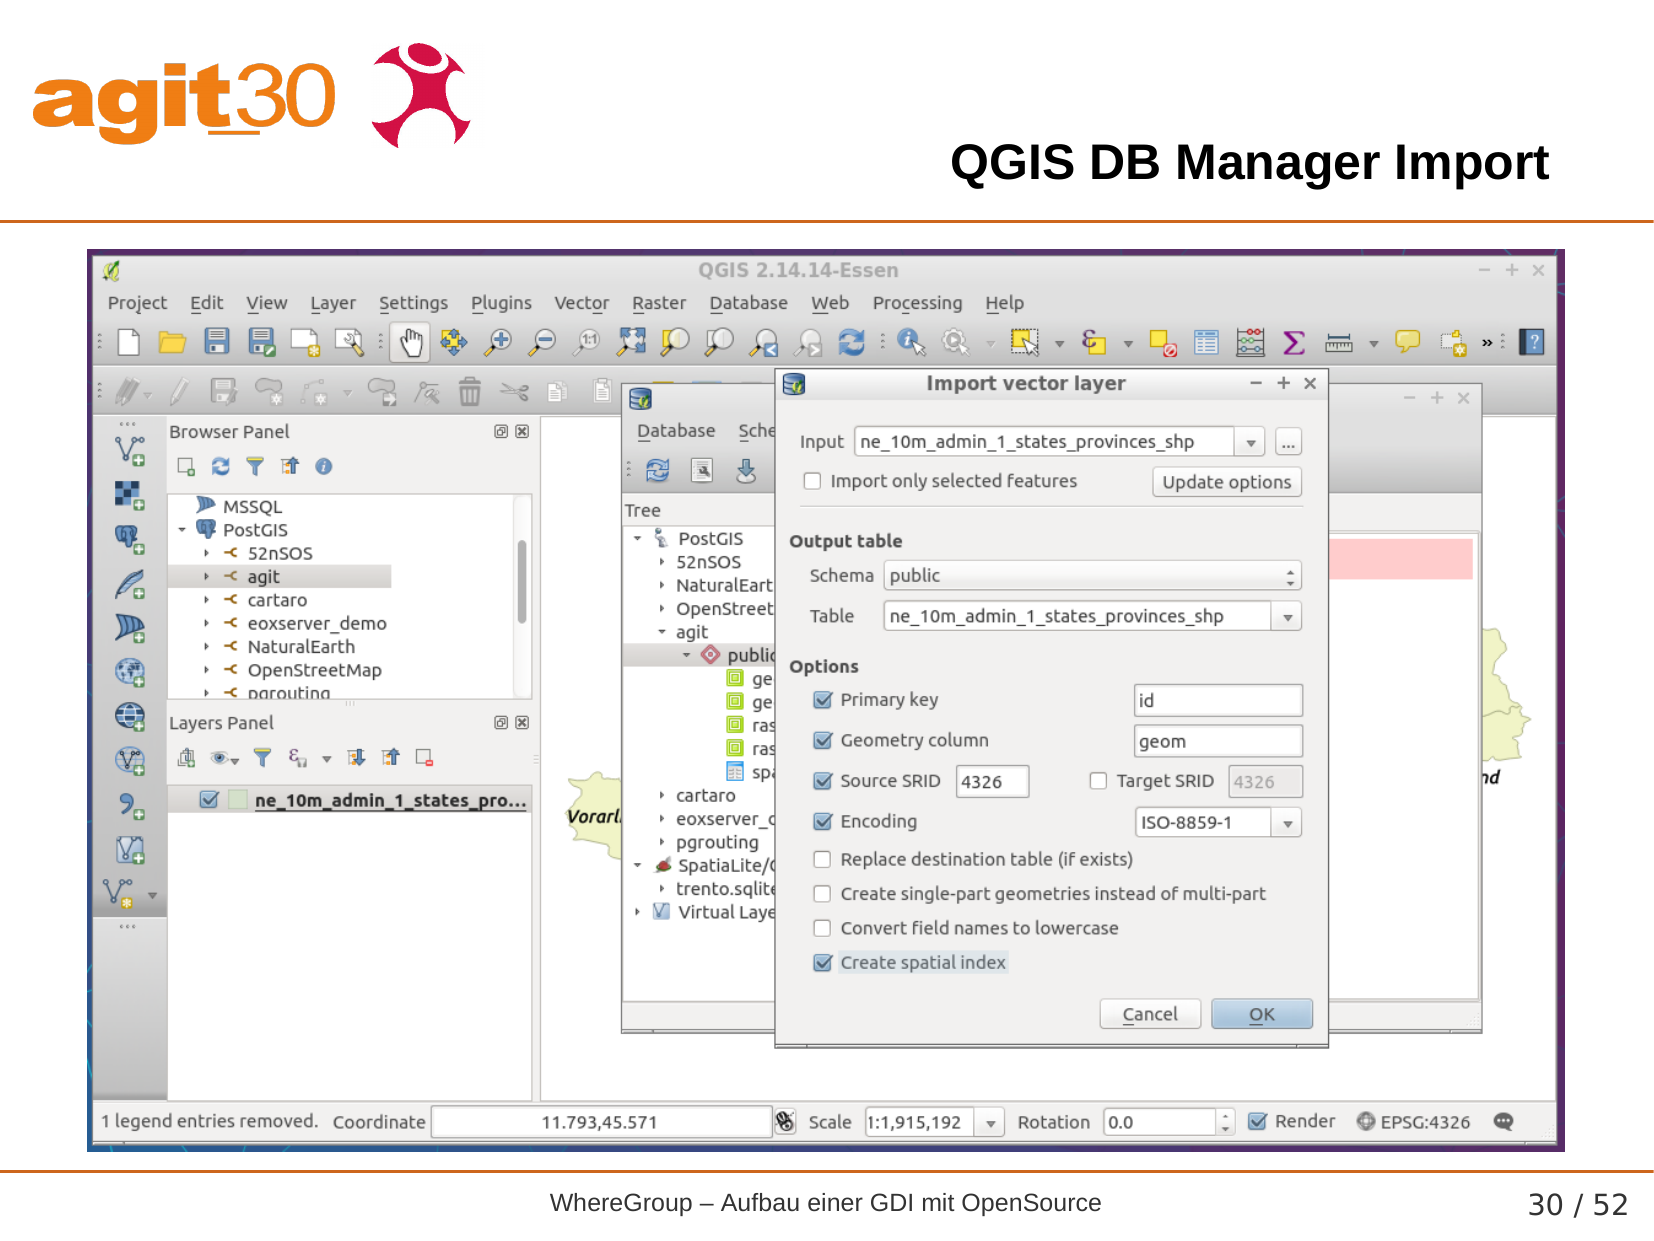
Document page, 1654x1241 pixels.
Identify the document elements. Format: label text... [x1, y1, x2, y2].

title QGIS DB Manager Import [76, 88, 1565, 237]
picture [87, 249, 1565, 1152]
picture [29, 58, 340, 148]
